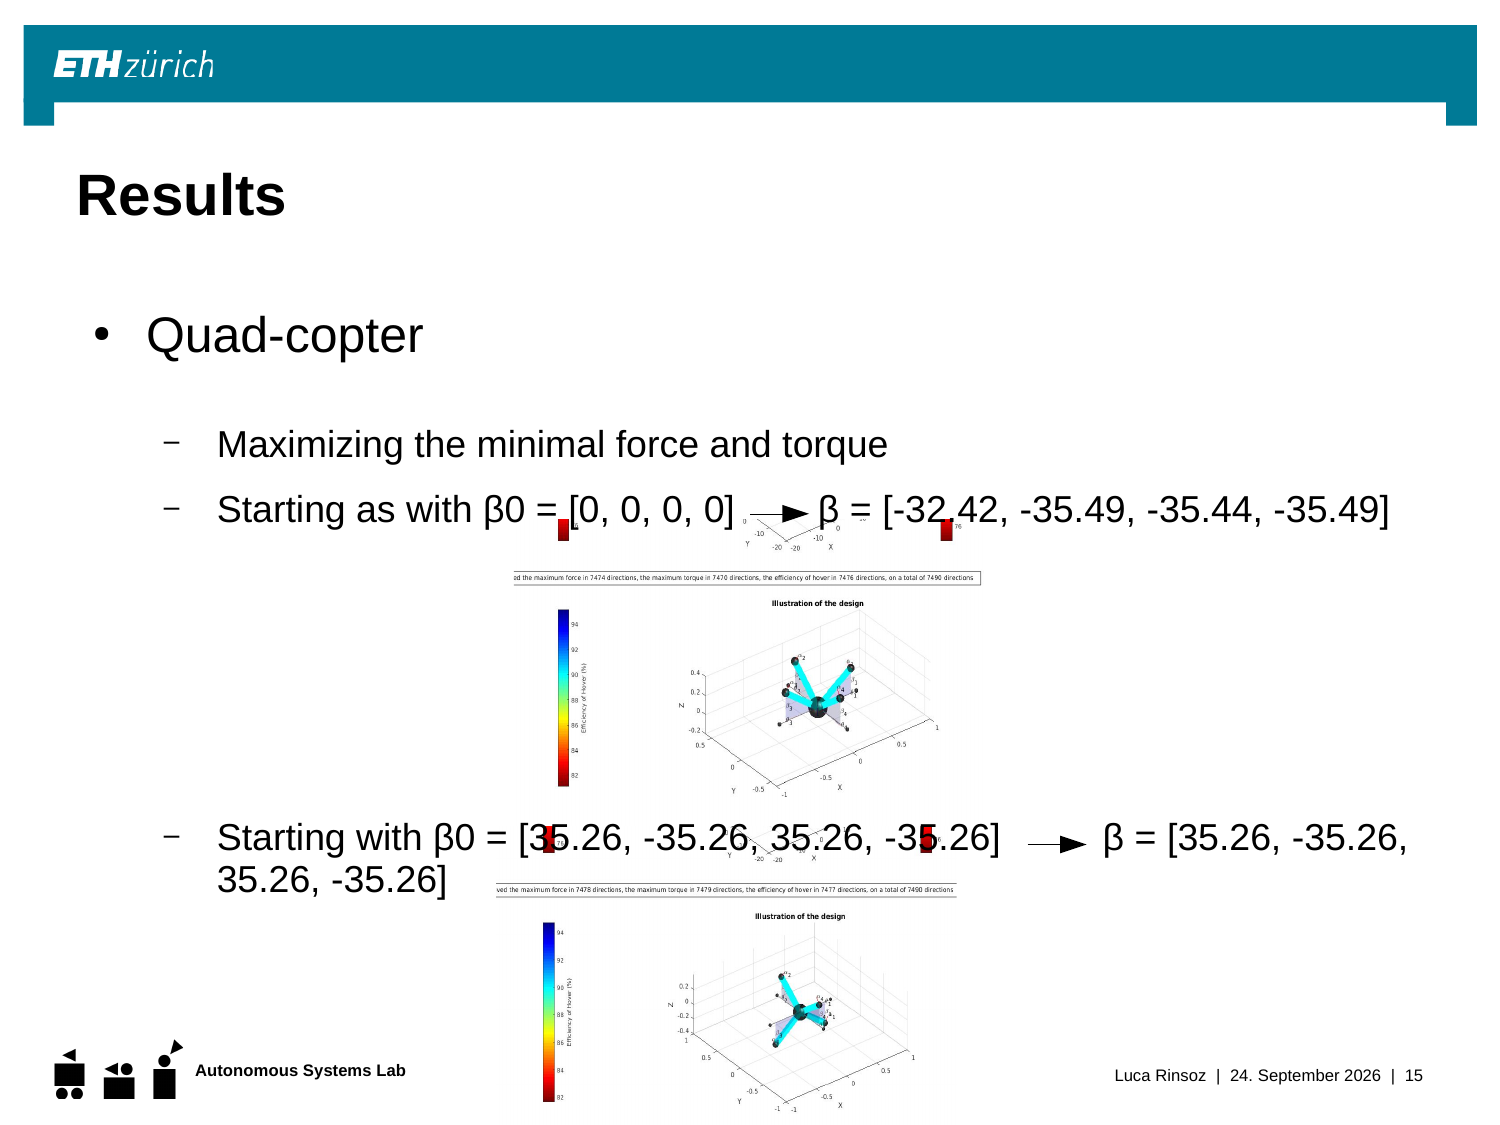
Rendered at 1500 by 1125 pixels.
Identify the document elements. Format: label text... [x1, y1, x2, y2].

list Quad-copter Maximizing the minimal force and torque Starting as with β0 = [0, 0, 0, 0] β = [-32.42, -35.49, -35.44, -35.49] Starting with β0 = [35.26, -35.26, 35.26, -35.26] β = [35.26, -35.26, 35.26, -35.26] [75, 307, 1426, 1054]
picture [496, 1054, 957, 1125]
title Results [53, 101, 1447, 290]
